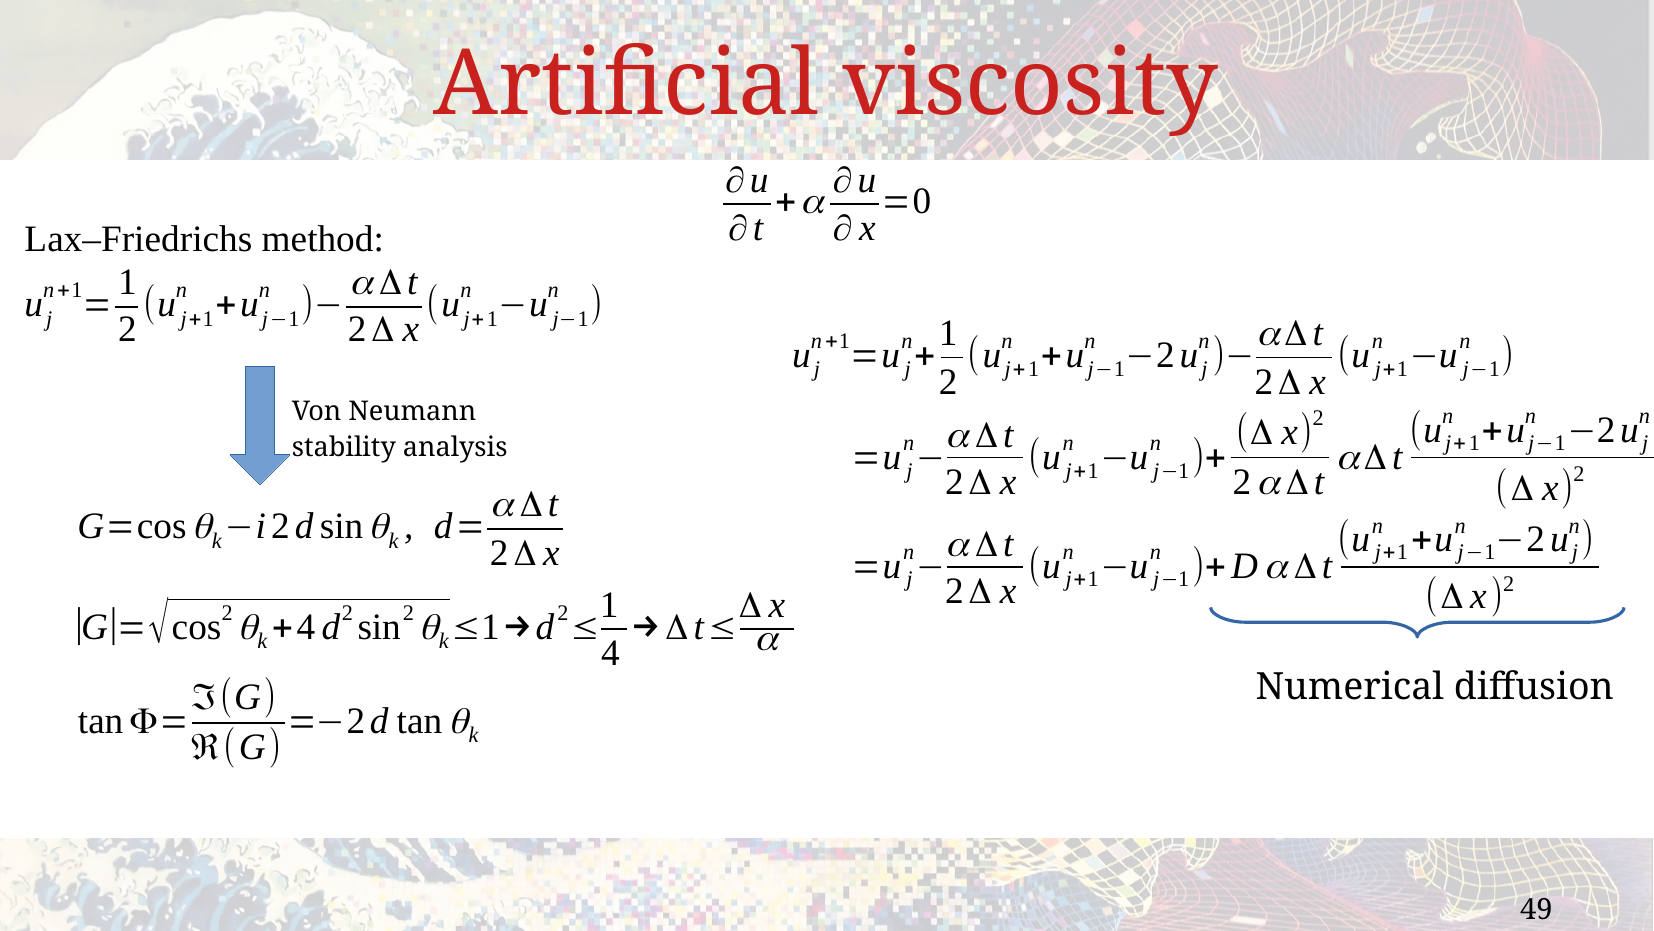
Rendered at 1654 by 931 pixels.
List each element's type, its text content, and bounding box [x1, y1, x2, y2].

text_box Von Neumann stability analysis [298, 383, 501, 453]
chart [715, 159, 939, 248]
chart [65, 312, 1654, 771]
text_box [230, 366, 290, 484]
title Artificial viscosity [0, 33, 1654, 126]
text_box Numerical diffusion [1273, 651, 1597, 817]
chart [71, 484, 572, 573]
chart [18, 218, 609, 351]
